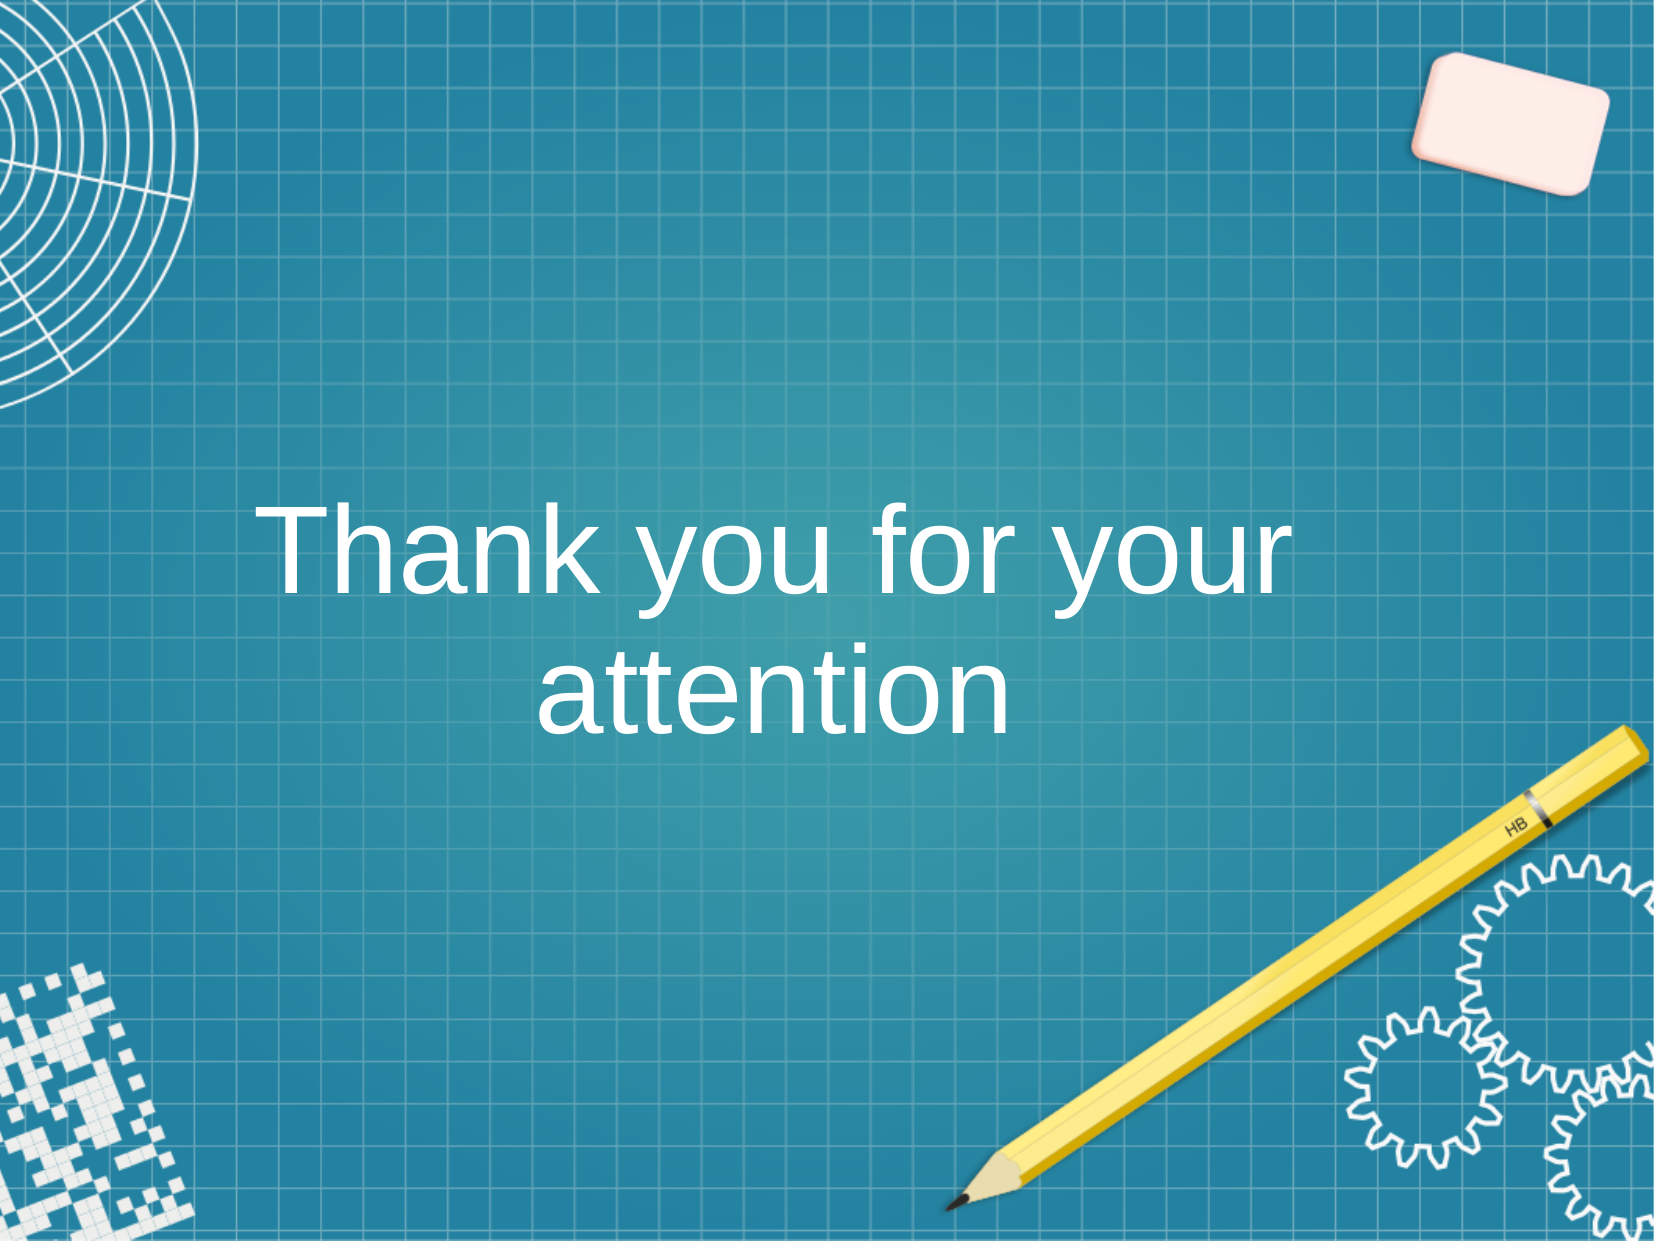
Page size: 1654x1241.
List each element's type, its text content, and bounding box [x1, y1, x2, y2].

picture [0, 0, 1654, 1241]
title Thank you for your attention [183, 480, 1366, 760]
